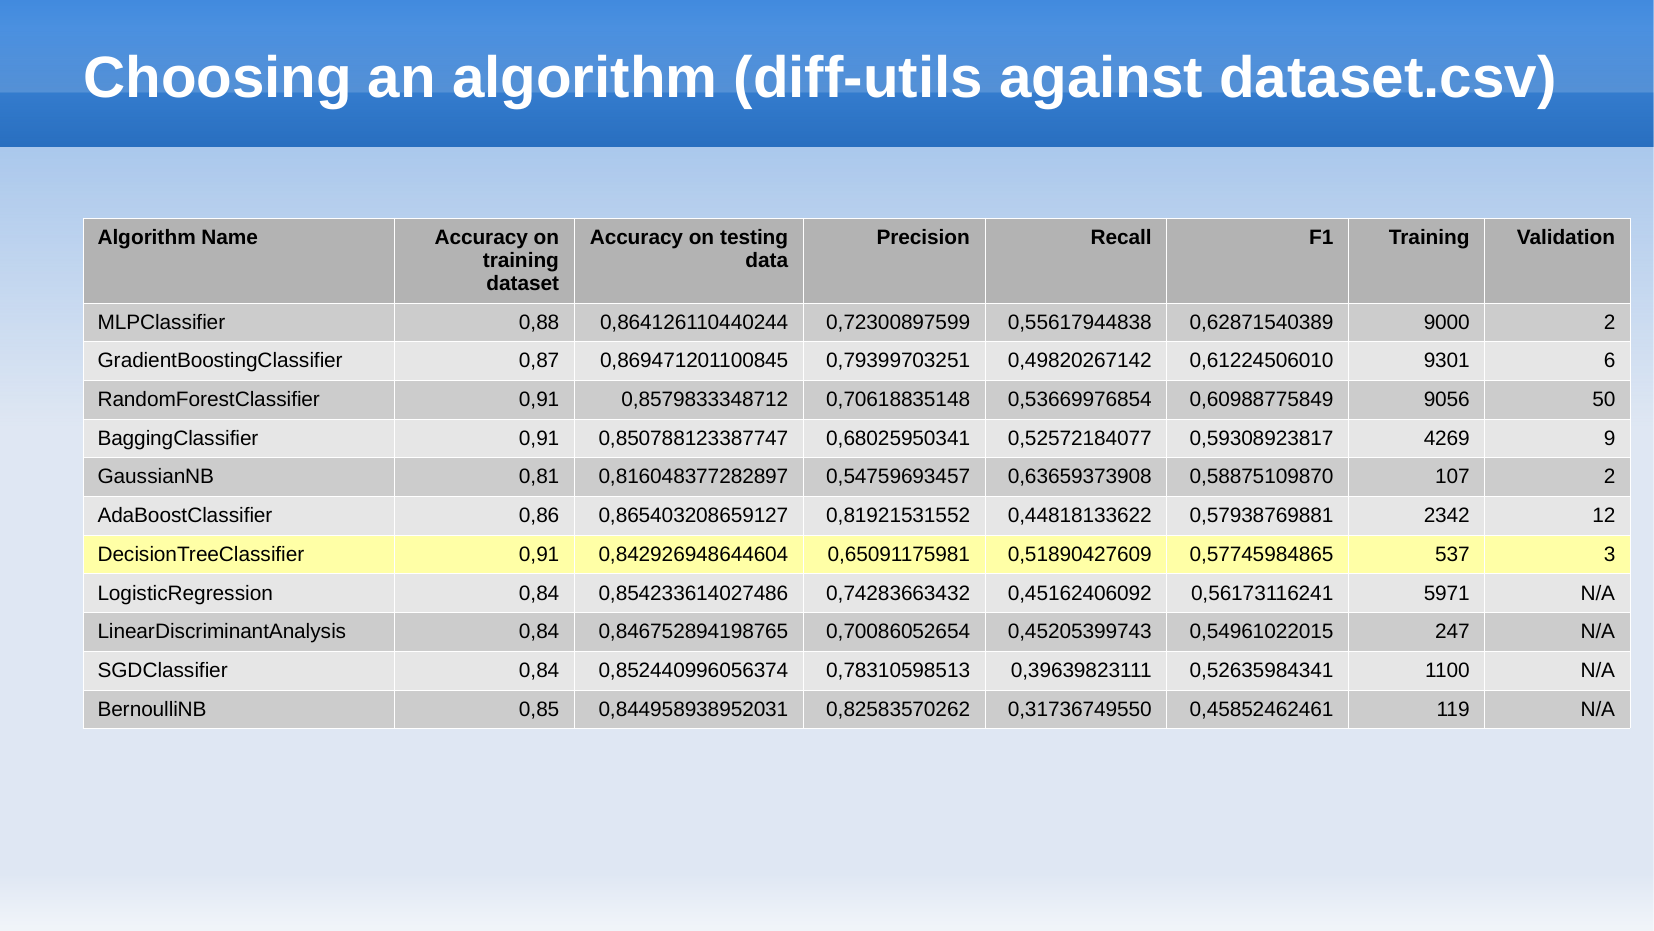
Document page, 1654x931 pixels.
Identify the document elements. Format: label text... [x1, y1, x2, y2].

table_cell 6 [1485, 342, 1630, 380]
table_header Training [1349, 219, 1484, 303]
table_cell N/A [1485, 574, 1630, 612]
table_cell 0,68025950341 [804, 420, 985, 457]
table_cell 0,54961022015 [1167, 613, 1348, 651]
table_cell 0,816048377282897 [575, 458, 803, 496]
table_cell 9056 [1349, 381, 1484, 419]
table_cell 0,91 [395, 420, 574, 457]
table_cell 0,91 [395, 536, 574, 573]
table_cell 107 [1349, 458, 1484, 496]
table_header Accuracy on testing data [575, 219, 803, 303]
table_cell 0,78310598513 [804, 652, 985, 690]
table_cell 0,84 [395, 574, 574, 612]
table_cell 0,87 [395, 342, 574, 380]
table_cell BaggingClassifier [84, 420, 394, 457]
table_cell 0,72300897599 [804, 304, 985, 341]
table_cell 0,61224506010 [1167, 342, 1348, 380]
table_header Precision [804, 219, 985, 303]
table_cell 0,82583570262 [804, 691, 985, 728]
table_cell LinearDiscriminantAnalysis [84, 613, 394, 651]
table_cell 0,65091175981 [804, 536, 985, 573]
table_cell 5971 [1349, 574, 1484, 612]
table_cell 0,865403208659127 [575, 497, 803, 535]
table_cell 0,59308923817 [1167, 420, 1348, 457]
table_cell 50 [1485, 381, 1630, 419]
table_cell 0,45852462461 [1167, 691, 1348, 728]
table_cell DecisionTreeClassifier [84, 536, 394, 573]
table_cell 9301 [1349, 342, 1484, 380]
table_header Algorithm Name [84, 219, 394, 303]
table_cell 0,846752894198765 [575, 613, 803, 651]
table_cell 0,53669976854 [986, 381, 1166, 419]
table_cell MLPClassifier [84, 304, 394, 341]
table_cell 0,852440996056374 [575, 652, 803, 690]
table_cell 0,88 [395, 304, 574, 341]
table_cell 9 [1485, 420, 1630, 457]
table_cell N/A [1485, 613, 1630, 651]
table_cell 0,70618835148 [804, 381, 985, 419]
table_header Validation [1485, 219, 1630, 303]
table_cell 12 [1485, 497, 1630, 535]
table_cell 0,8579833348712 [575, 381, 803, 419]
table_cell 0,86 [395, 497, 574, 535]
table_cell 0,55617944838 [986, 304, 1166, 341]
table_cell 0,84 [395, 652, 574, 690]
table_cell 0,63659373908 [986, 458, 1166, 496]
table_cell LogisticRegression [84, 574, 394, 612]
table_cell 0,74283663432 [804, 574, 985, 612]
table_cell 0,57745984865 [1167, 536, 1348, 573]
table_cell 0,85 [395, 691, 574, 728]
table_cell 0,49820267142 [986, 342, 1166, 380]
table_cell N/A [1485, 691, 1630, 728]
table_cell 0,51890427609 [986, 536, 1166, 573]
table_cell 0,81 [395, 458, 574, 496]
table_cell 119 [1349, 691, 1484, 728]
table_cell 0,864126110440244 [575, 304, 803, 341]
table_cell GaussianNB [84, 458, 394, 496]
table_cell 0,81921531552 [804, 497, 985, 535]
table_cell 537 [1349, 536, 1484, 573]
table_cell 2342 [1349, 497, 1484, 535]
table_cell 0,60988775849 [1167, 381, 1348, 419]
table_cell 0,52635984341 [1167, 652, 1348, 690]
table_cell 0,842926948644604 [575, 536, 803, 573]
table_cell 0,70086052654 [804, 613, 985, 651]
table_cell BernoulliNB [84, 691, 394, 728]
table_cell 1100 [1349, 652, 1484, 690]
title Choosing an algorithm (diff-utils against dataset.csv) [76, 0, 1565, 156]
table_cell 0,44818133622 [986, 497, 1166, 535]
table_cell 0,56173116241 [1167, 574, 1348, 612]
table_cell 0,84 [395, 613, 574, 651]
table_cell 0,31736749550 [986, 691, 1166, 728]
table_cell 0,45205399743 [986, 613, 1166, 651]
table_header F1 [1167, 219, 1348, 303]
table_cell AdaBoostClassifier [84, 497, 394, 535]
table_cell 0,57938769881 [1167, 497, 1348, 535]
table_cell 0,850788123387747 [575, 420, 803, 457]
table_cell 3 [1485, 536, 1630, 573]
table_header Recall [986, 219, 1166, 303]
picture [0, 0, 1654, 931]
table_cell SGDClassifier [84, 652, 394, 690]
table_cell 247 [1349, 613, 1484, 651]
table_header Accuracy on training dataset [395, 219, 574, 303]
table_cell 2 [1485, 304, 1630, 341]
table_cell 0,54759693457 [804, 458, 985, 496]
table_cell 2 [1485, 458, 1630, 496]
table_cell 0,45162406092 [986, 574, 1166, 612]
table_cell 0,52572184077 [986, 420, 1166, 457]
table_cell 4269 [1349, 420, 1484, 457]
table_cell N/A [1485, 652, 1630, 690]
table_cell 0,58875109870 [1167, 458, 1348, 496]
table_cell 9000 [1349, 304, 1484, 341]
table_cell 0,62871540389 [1167, 304, 1348, 341]
table_cell 0,39639823111 [986, 652, 1166, 690]
table_cell 0,869471201100845 [575, 342, 803, 380]
table_cell 0,844958938952031 [575, 691, 803, 728]
table_cell GradientBoostingClassifier [84, 342, 394, 380]
table_cell 0,91 [395, 381, 574, 419]
table_cell RandomForestClassifier [84, 381, 394, 419]
table_cell 0,854233614027486 [575, 574, 803, 612]
table_cell 0,79399703251 [804, 342, 985, 380]
